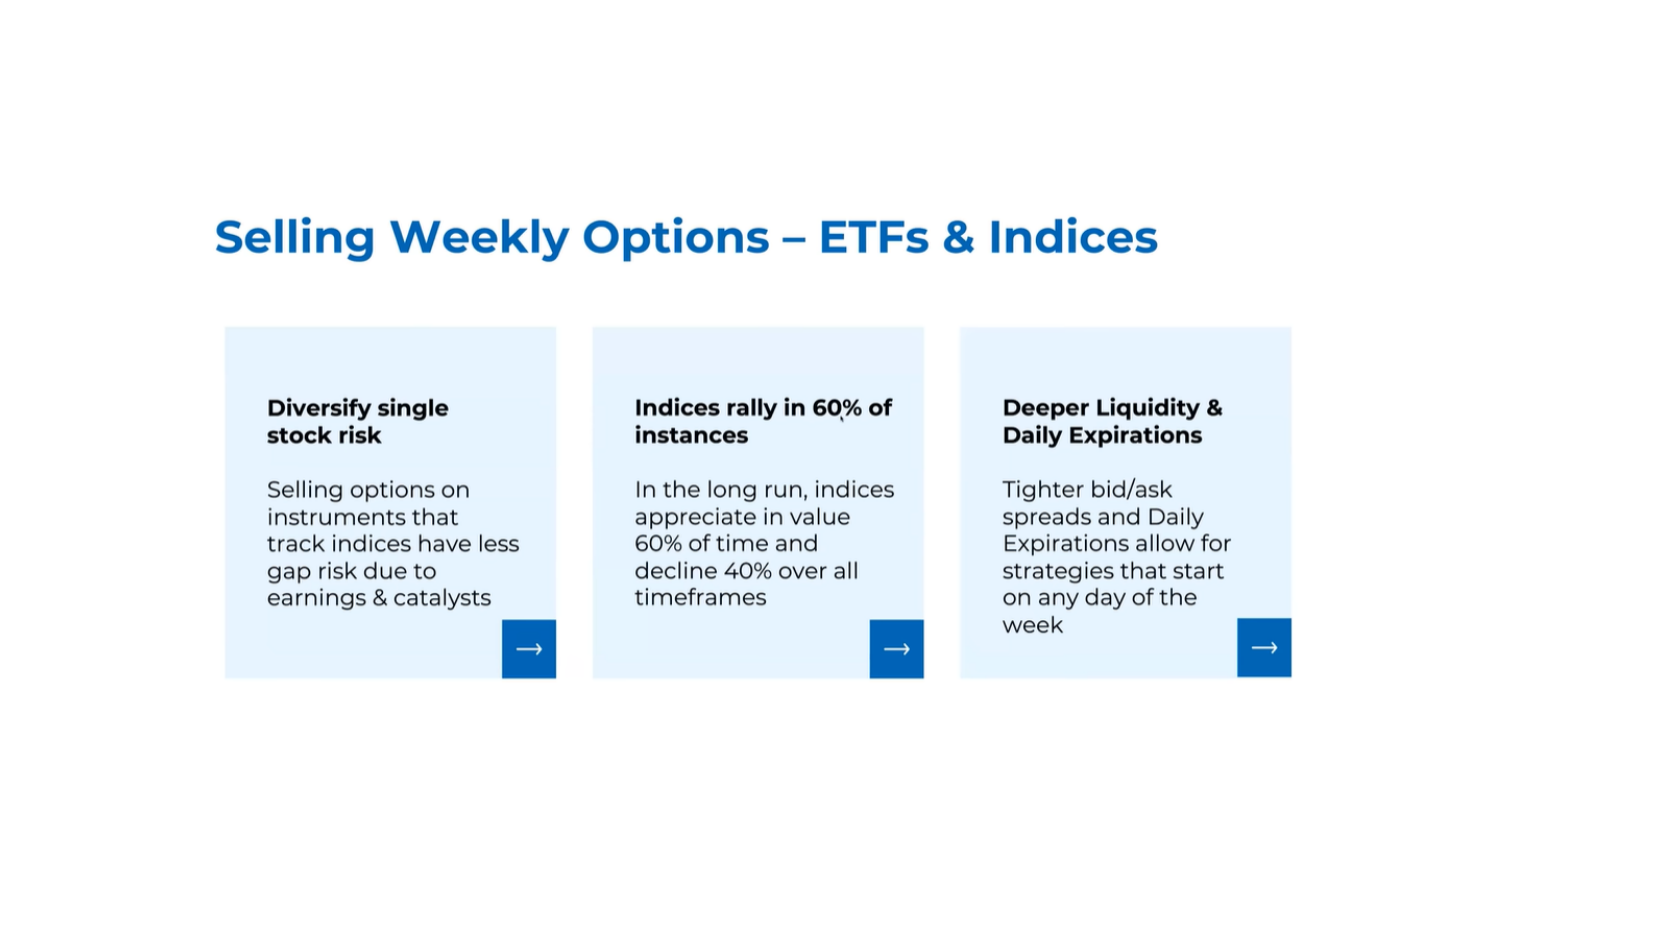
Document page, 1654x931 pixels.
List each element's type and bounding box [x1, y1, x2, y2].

picture [187, 187, 1328, 714]
